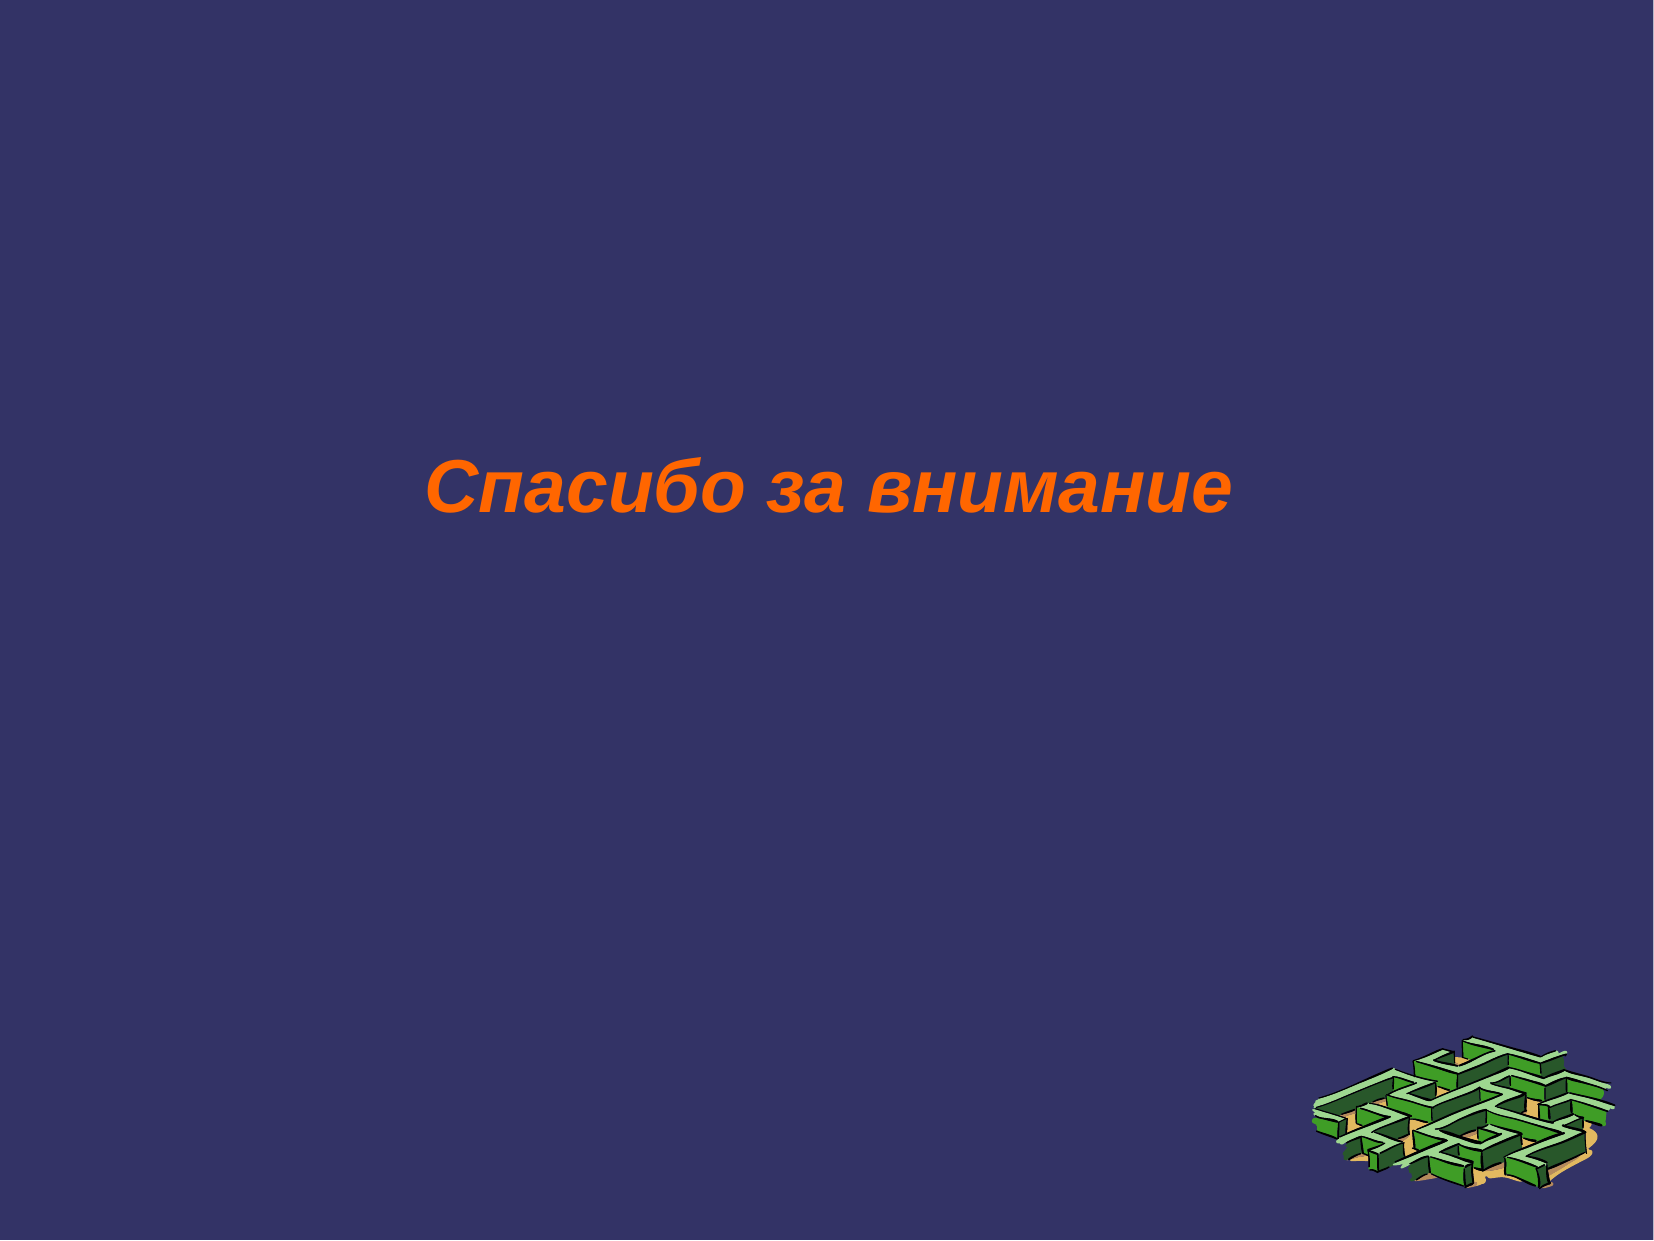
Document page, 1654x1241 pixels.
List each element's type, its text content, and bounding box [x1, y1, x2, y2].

title Спасибо за внимание [123, 383, 1536, 591]
